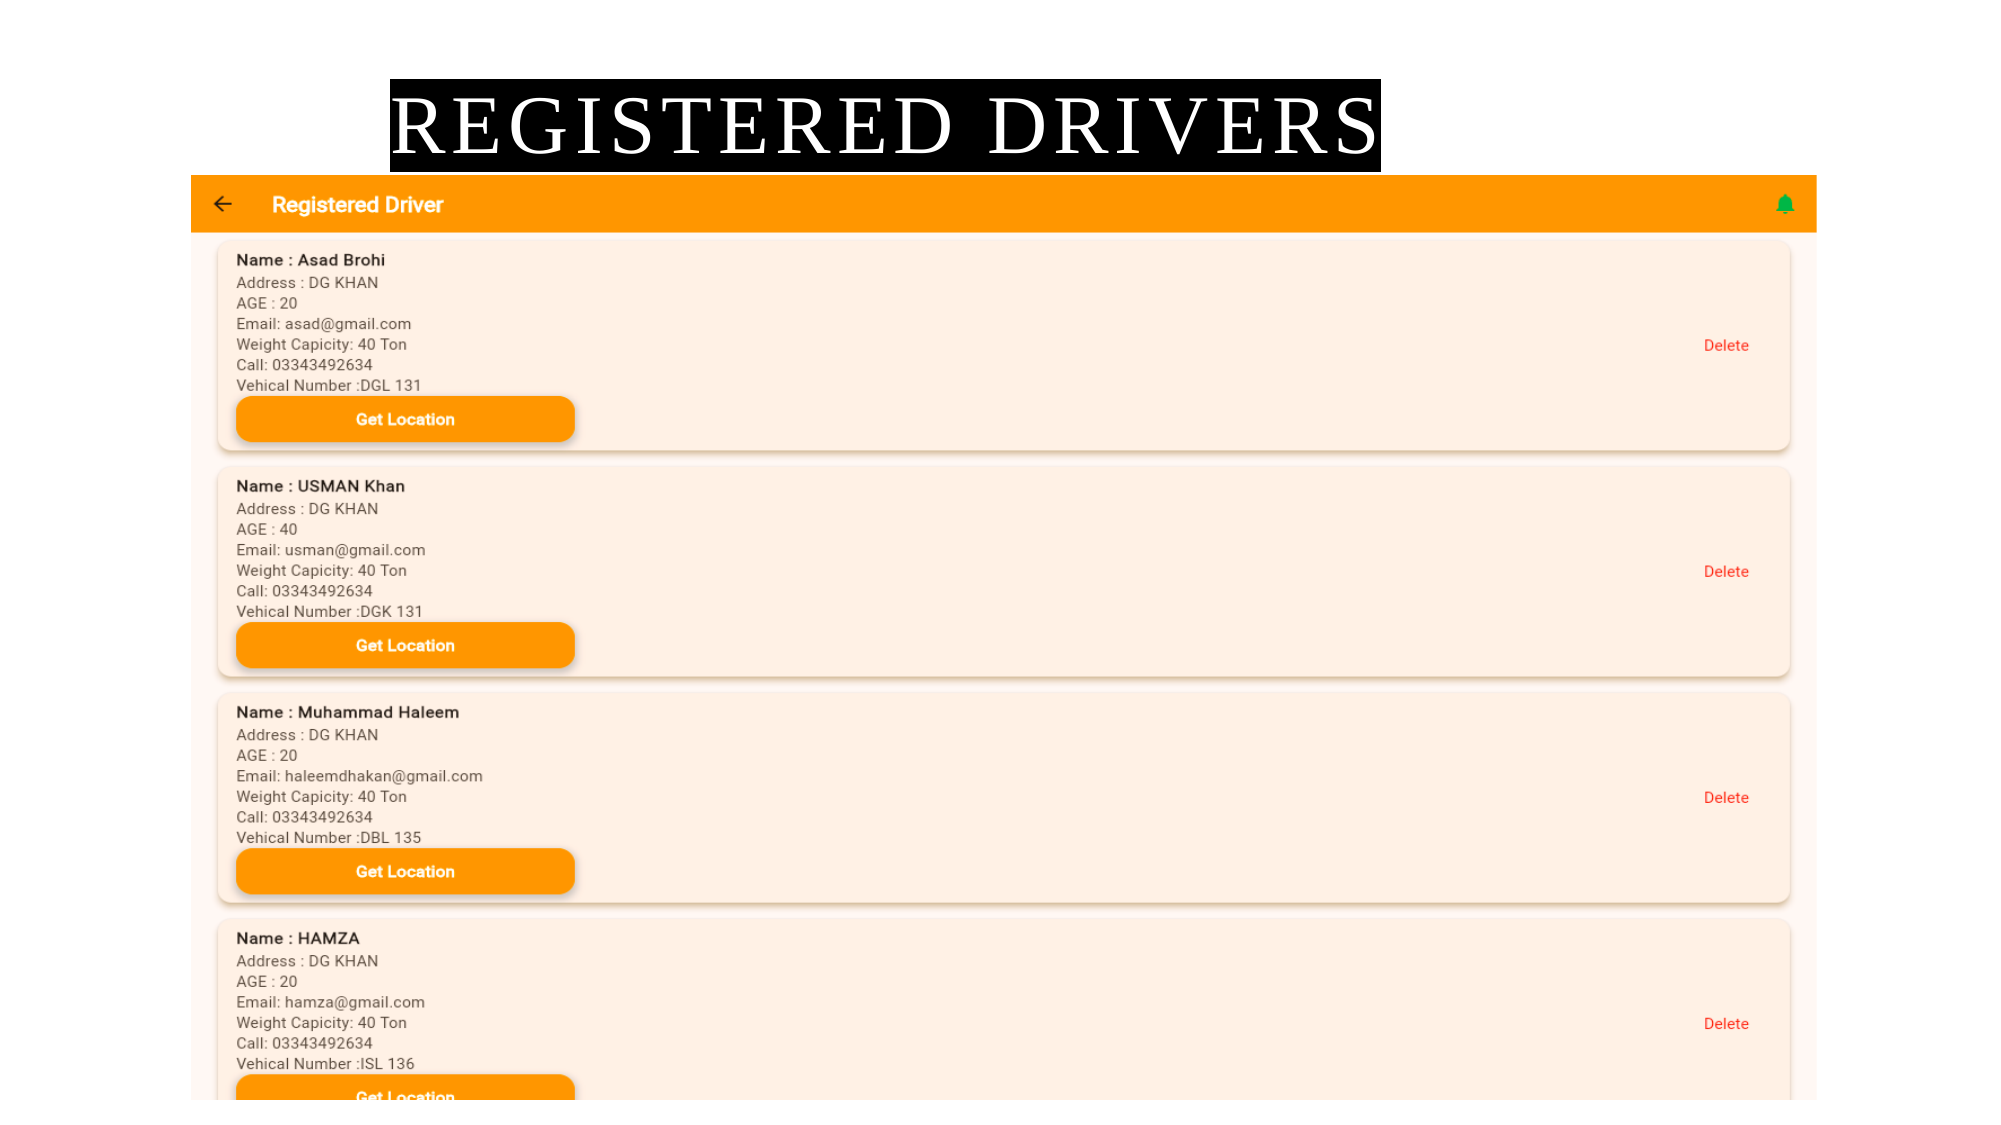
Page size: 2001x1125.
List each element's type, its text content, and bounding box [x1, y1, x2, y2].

picture [168, 175, 1817, 1100]
title Registered drivers [43, 0, 1729, 178]
